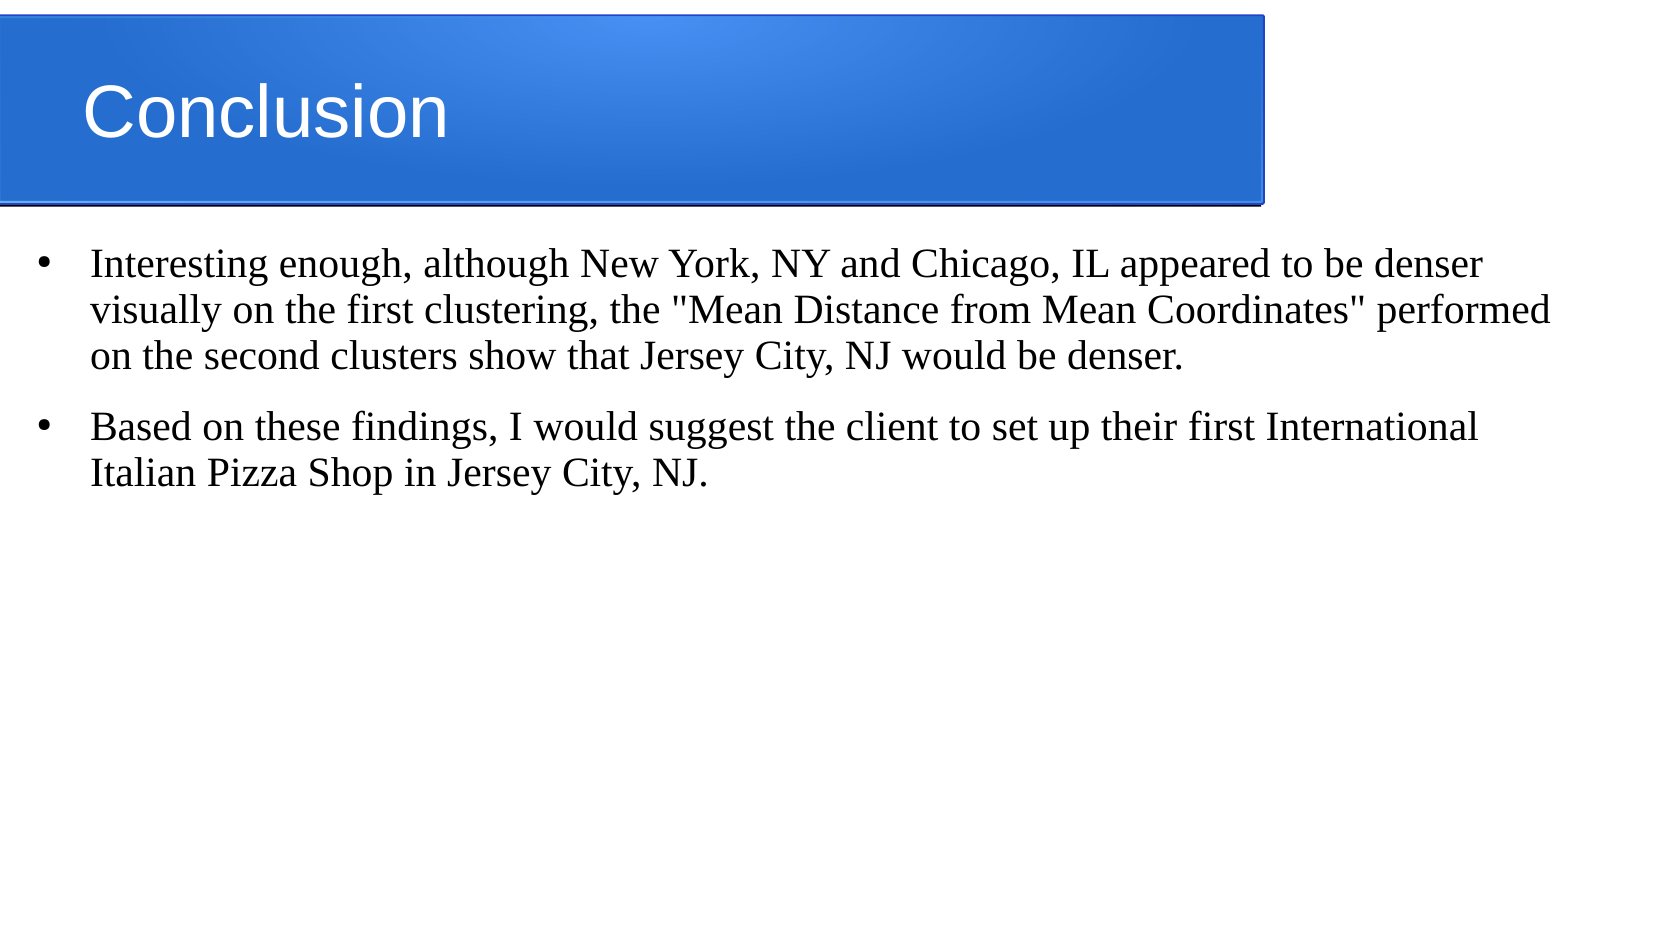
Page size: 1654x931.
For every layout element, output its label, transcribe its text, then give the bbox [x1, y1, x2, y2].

title Conclusion [82, 35, 1235, 189]
list Interesting enough, although New York, NY and Chicago, IL appeared to be denser visually on the first clustering, the "Mean Distance from Mean Coordinates" performed on the second clusters show that Jersey City, NJ would be denser. Based on these findings, I would suggest the client to set up their first International Italian Pizza Shop in Jersey City, NJ. [19, 240, 1576, 780]
